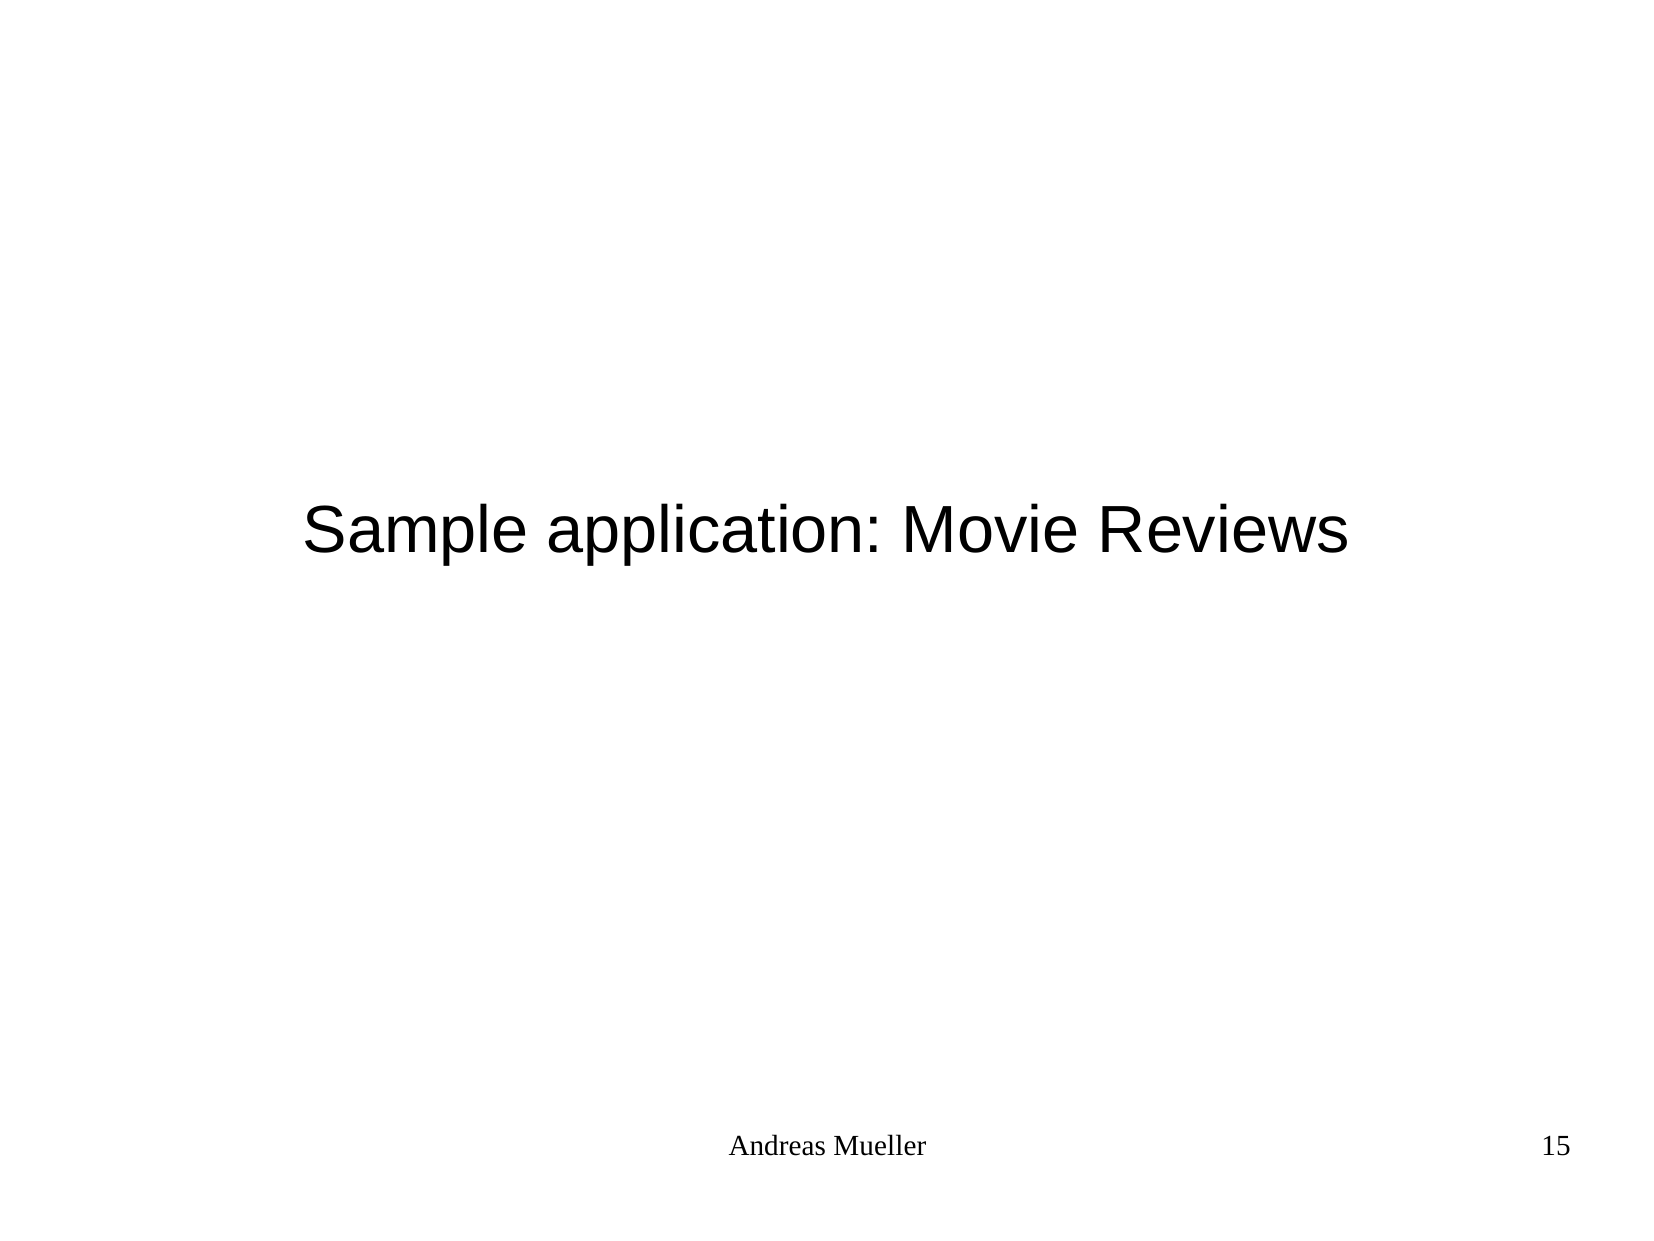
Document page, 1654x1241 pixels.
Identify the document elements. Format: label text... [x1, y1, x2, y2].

subtitle Sample application: Movie Reviews [82, 49, 1571, 1010]
